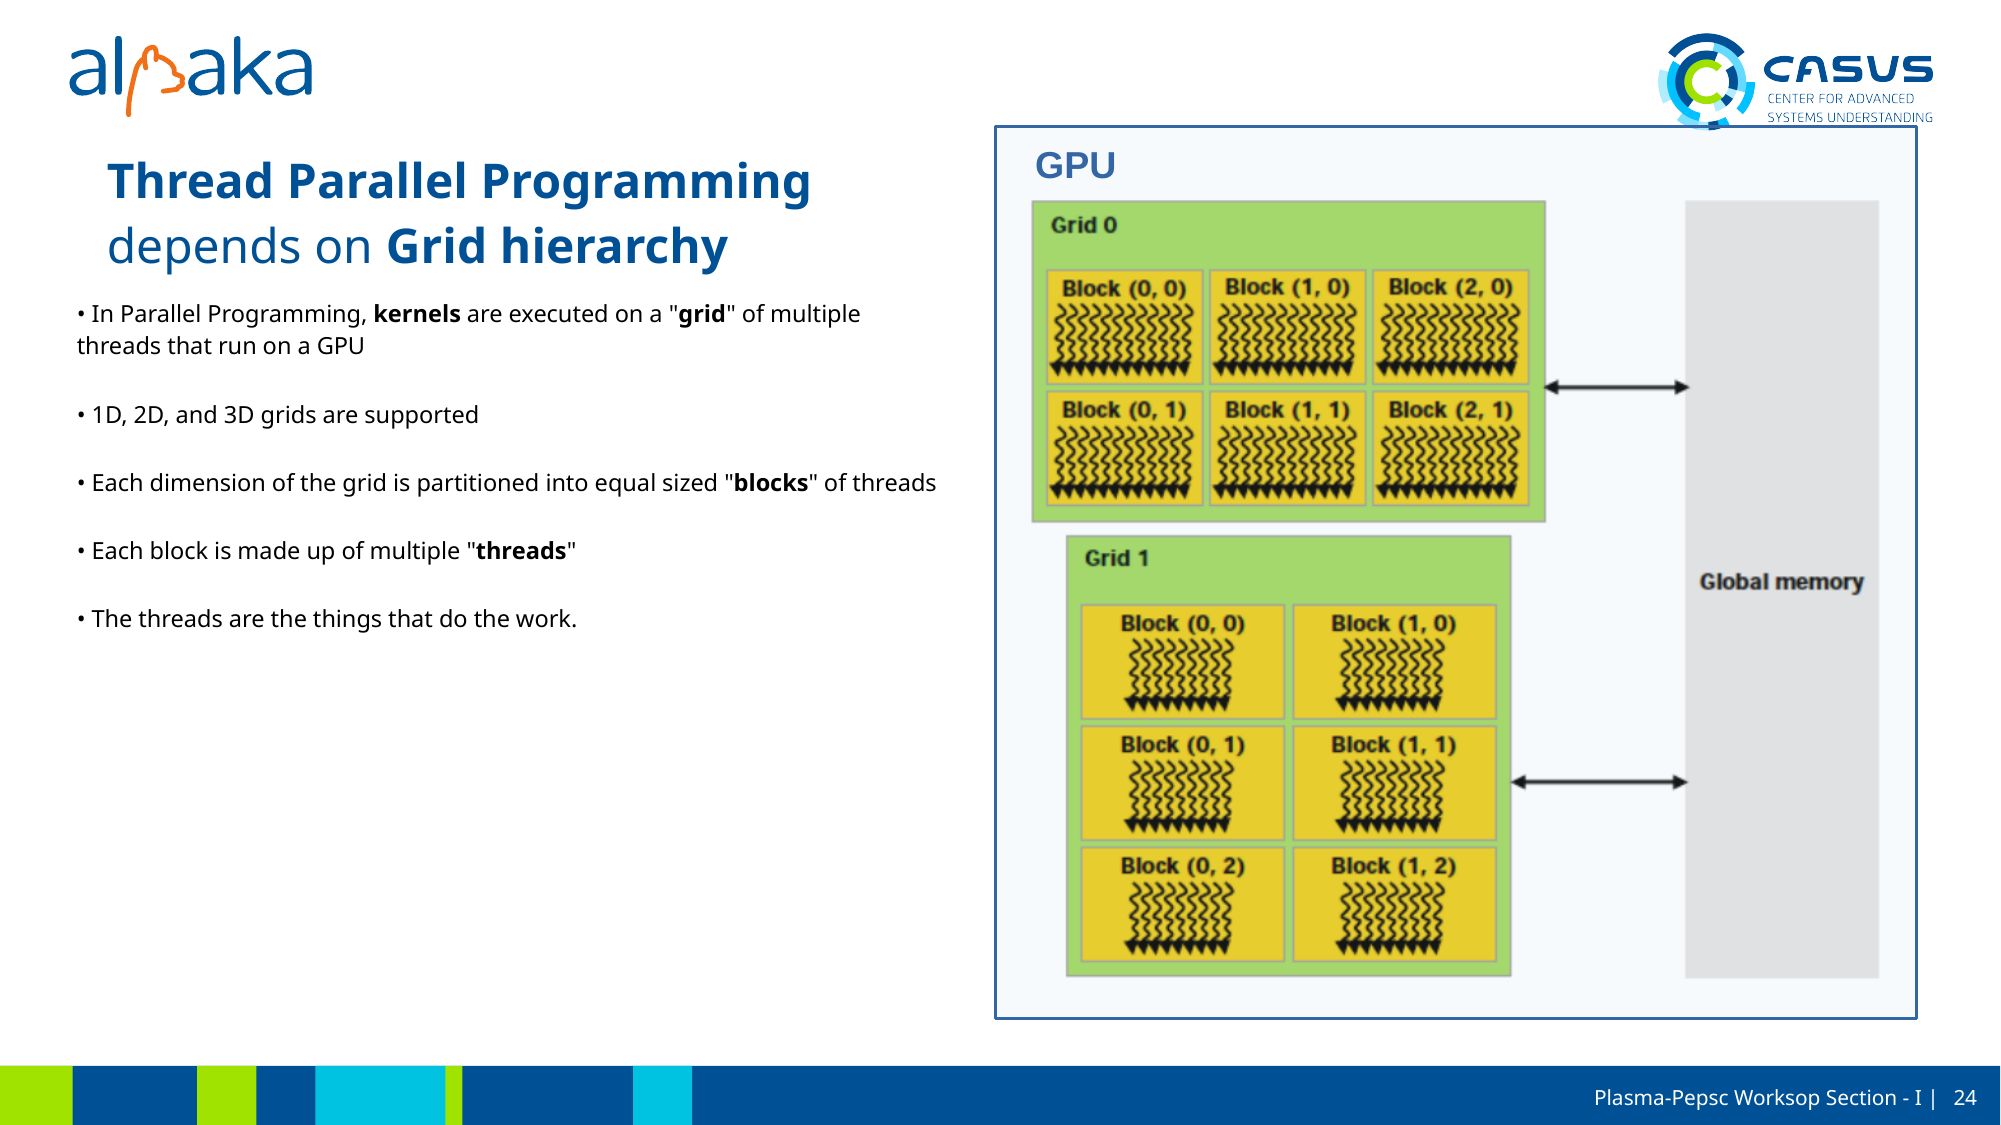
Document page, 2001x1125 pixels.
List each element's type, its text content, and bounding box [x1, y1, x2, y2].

title Thread Parallel Programming depends on Grid hierarchy [106, 146, 995, 278]
picture [68, 35, 313, 118]
list • In Parallel Programming, kernels are executed on a "grid" of multiple threads that run on a GPU • 1D, 2D, and 3D grids are supported • Each dimension of the grid is partitioned into equal sized "blocks" of threads • Each block is made up of multiple "threads" • The threads are the things that do the work. [74, 267, 940, 675]
text_box GPU [1020, 136, 1219, 194]
picture [1658, 33, 1933, 131]
text_box [995, 126, 1917, 1019]
